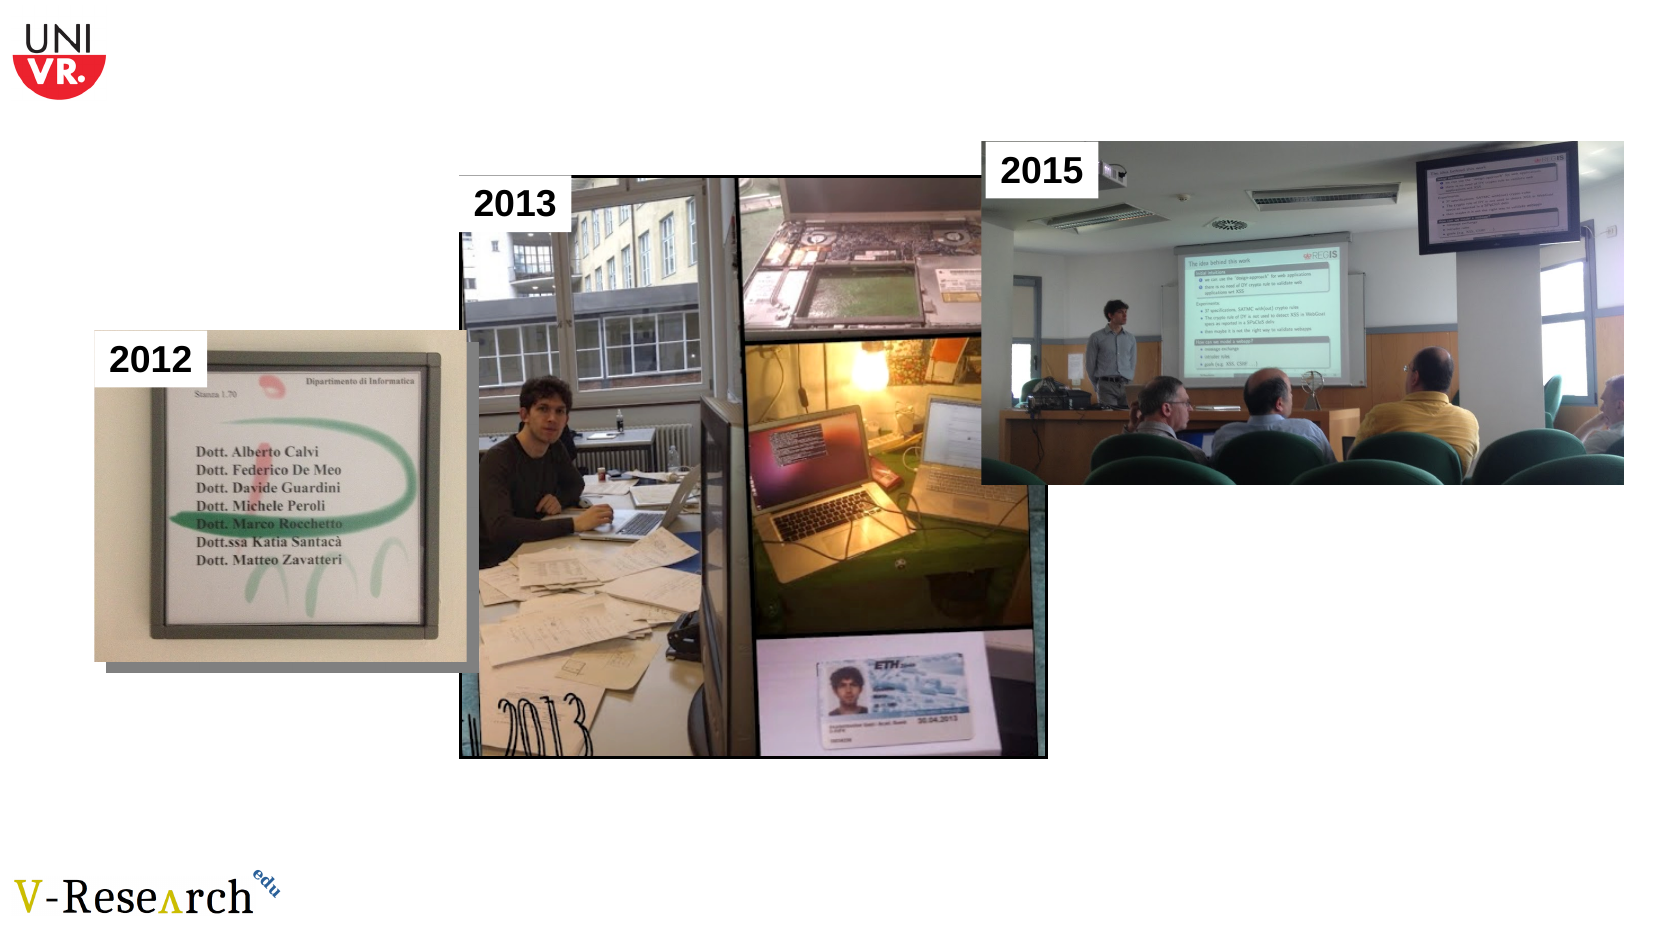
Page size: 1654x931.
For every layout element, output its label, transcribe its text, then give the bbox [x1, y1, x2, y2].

text_box 2015 [985, 141, 1099, 199]
picture [94, 141, 1624, 756]
text_box 2012 [94, 330, 208, 388]
picture [11, 876, 255, 916]
picture [11, 5, 107, 101]
text_box edu [222, 847, 333, 931]
text_box 2013 [458, 175, 572, 233]
